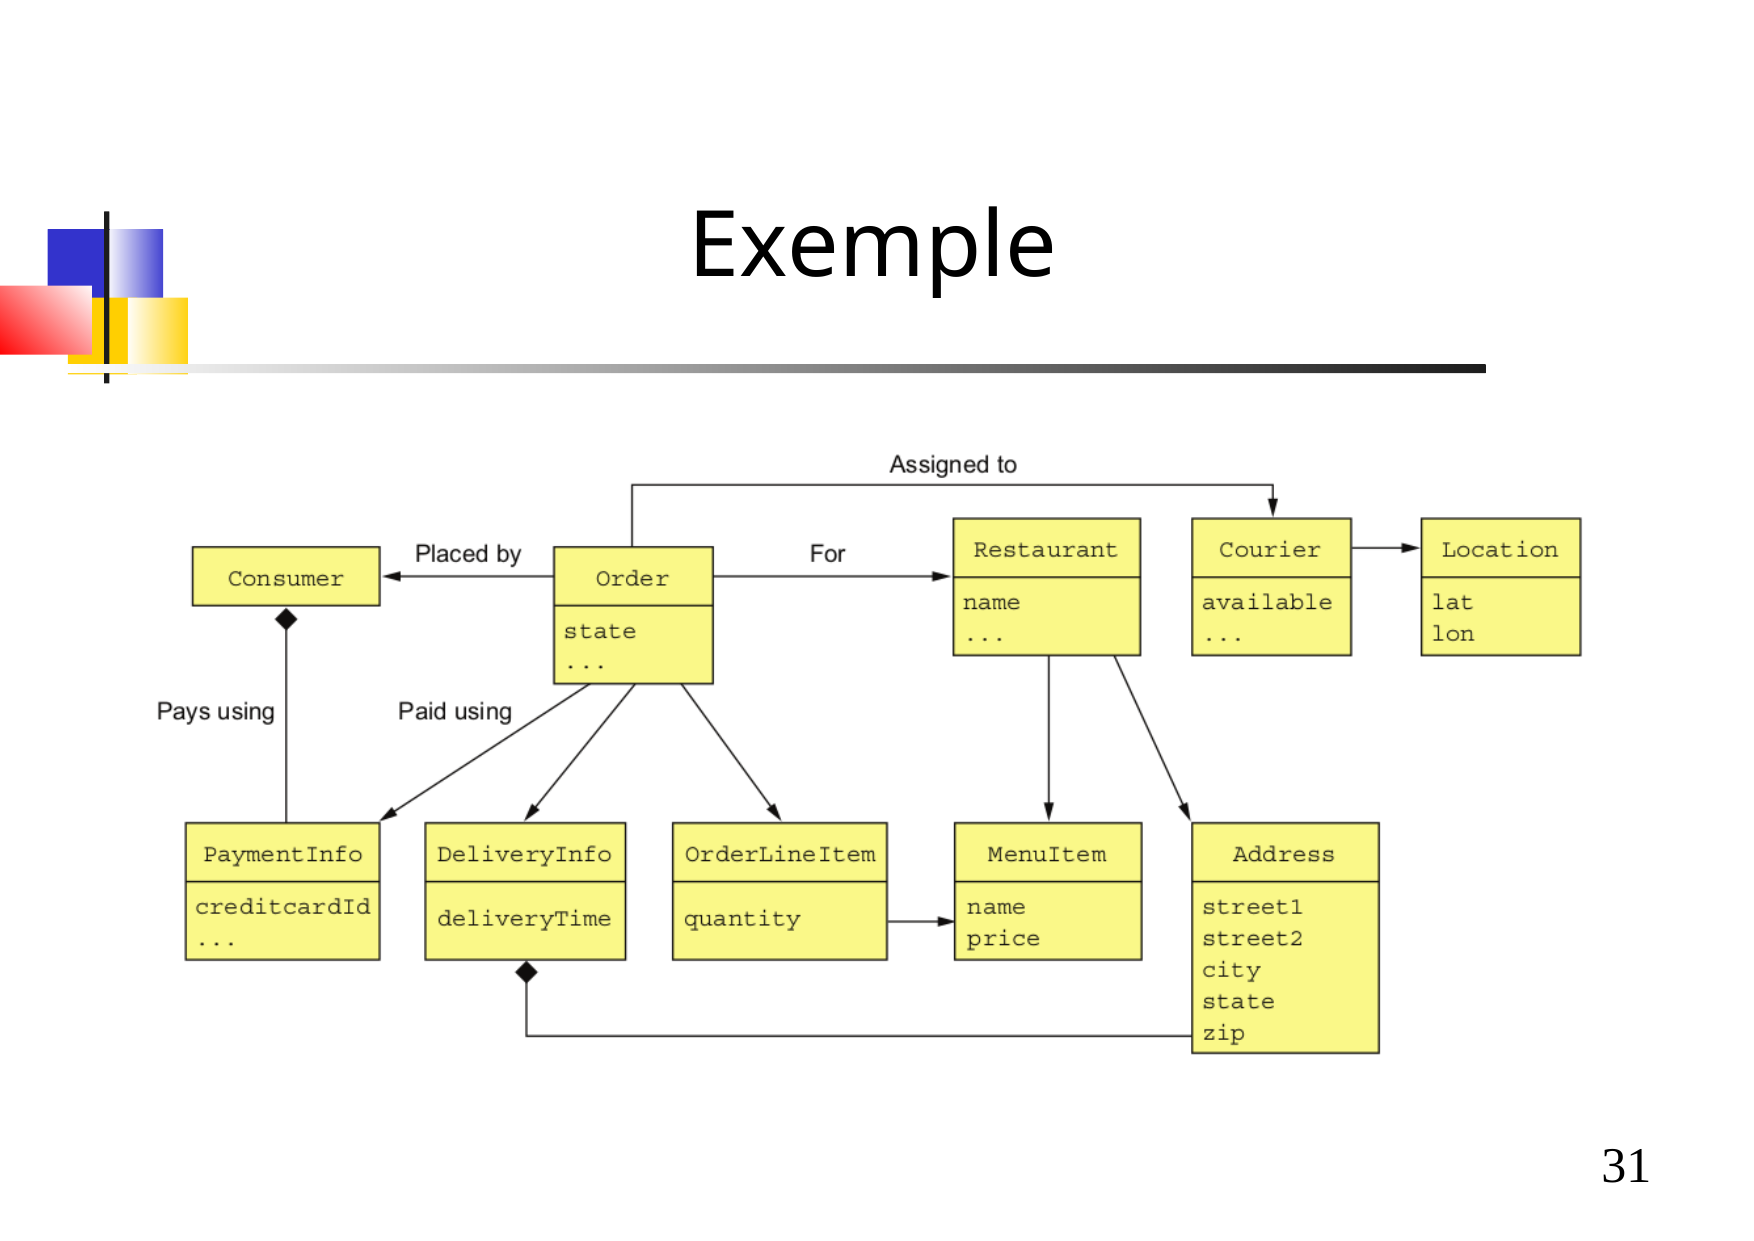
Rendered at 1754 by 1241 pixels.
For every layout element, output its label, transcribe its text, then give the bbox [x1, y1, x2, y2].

title Exemple [179, 139, 1567, 351]
picture [149, 436, 1607, 1078]
